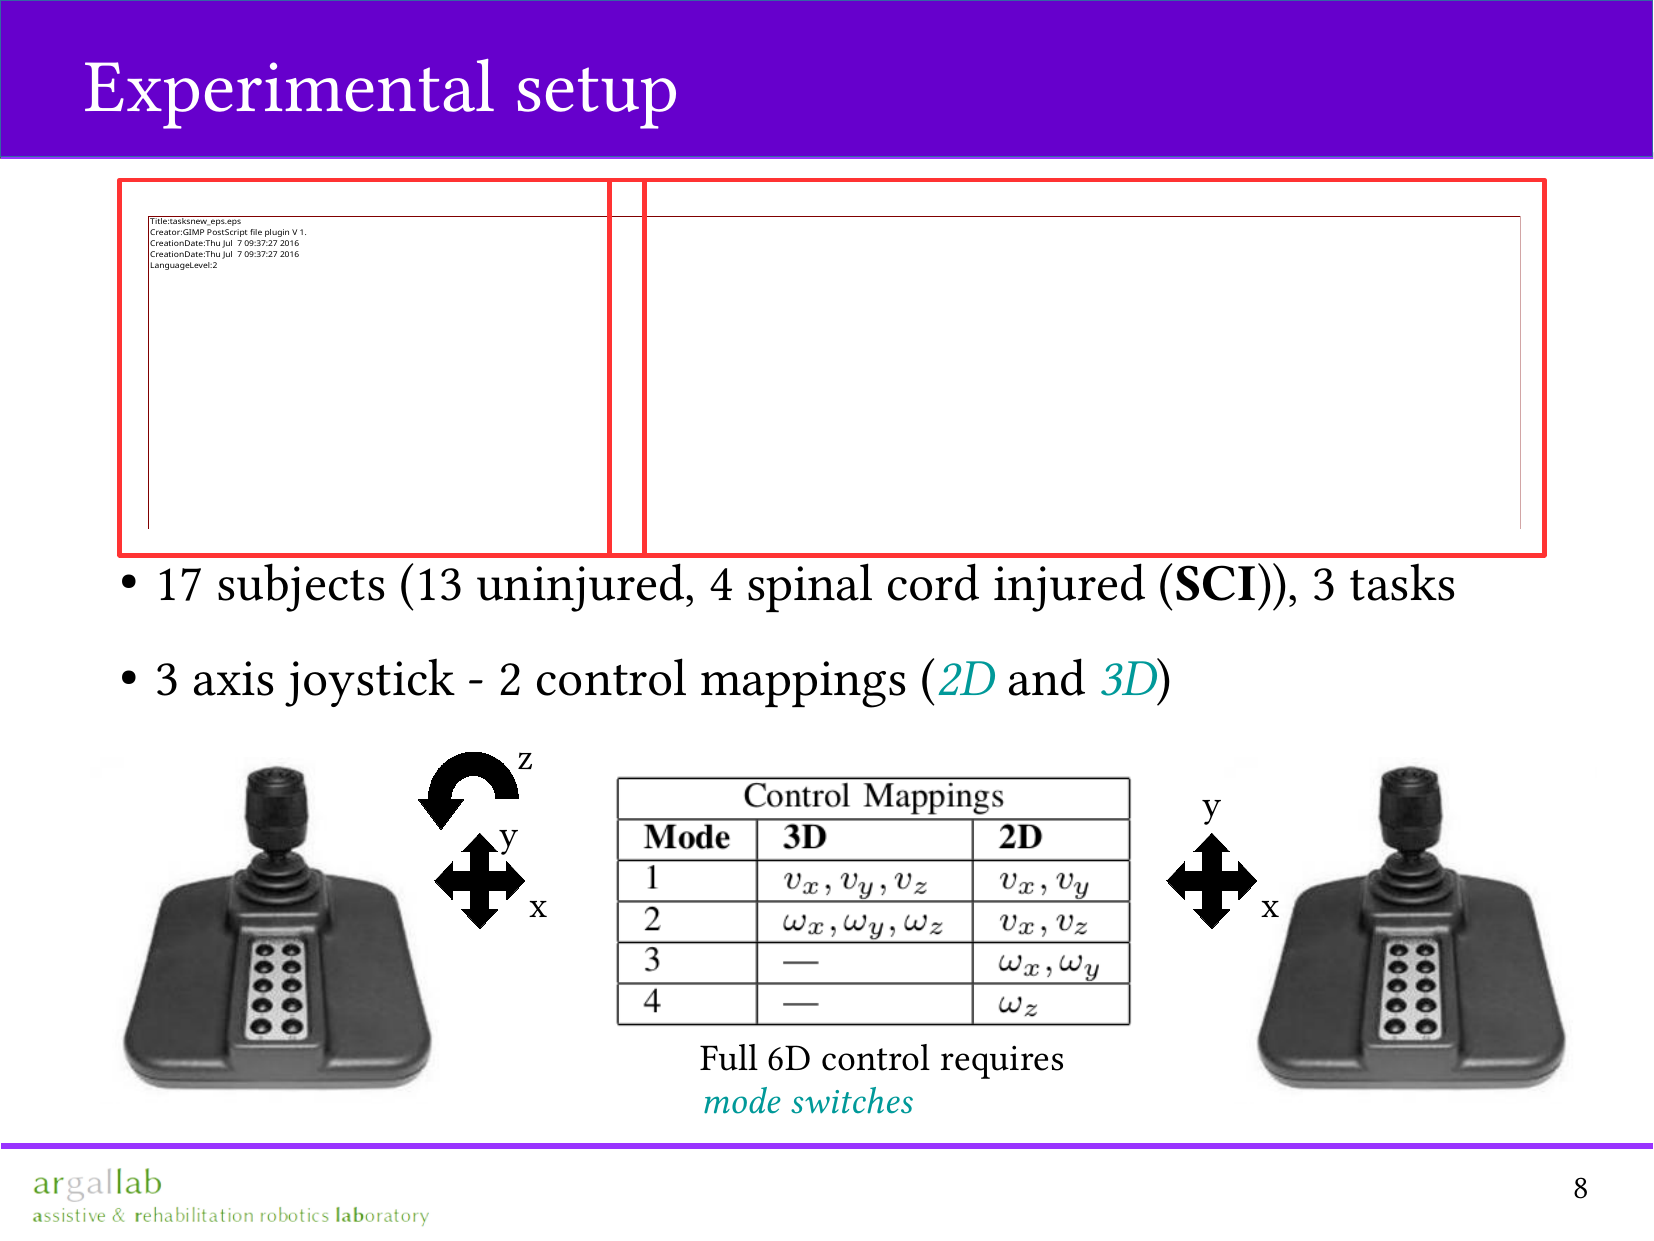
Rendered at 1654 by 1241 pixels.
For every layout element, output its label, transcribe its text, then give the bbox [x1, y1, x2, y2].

text_box [119, 180, 1545, 556]
text_box Full 6D control requires mode switches [685, 1029, 1080, 1131]
picture [451, 779, 463, 799]
text_box x [514, 876, 563, 935]
picture [586, 739, 1145, 1041]
text_box Experimental setup [69, 36, 1621, 138]
text_box [434, 833, 521, 929]
picture [90, 757, 463, 1104]
text_box 17 subjects (13 uninjured, 4 spinal cord injured (SCI)), 3 tasks 3 axis joystick - 2 control mappings (2D and 3D) [104, 546, 1635, 717]
text_box [418, 752, 519, 830]
picture [21, 1140, 444, 1241]
picture [1224, 757, 1597, 1104]
text_box [1166, 834, 1253, 929]
text_box z [502, 728, 549, 787]
text_box y [484, 805, 534, 864]
text_box x [1246, 876, 1295, 935]
text_box y [1187, 775, 1237, 834]
